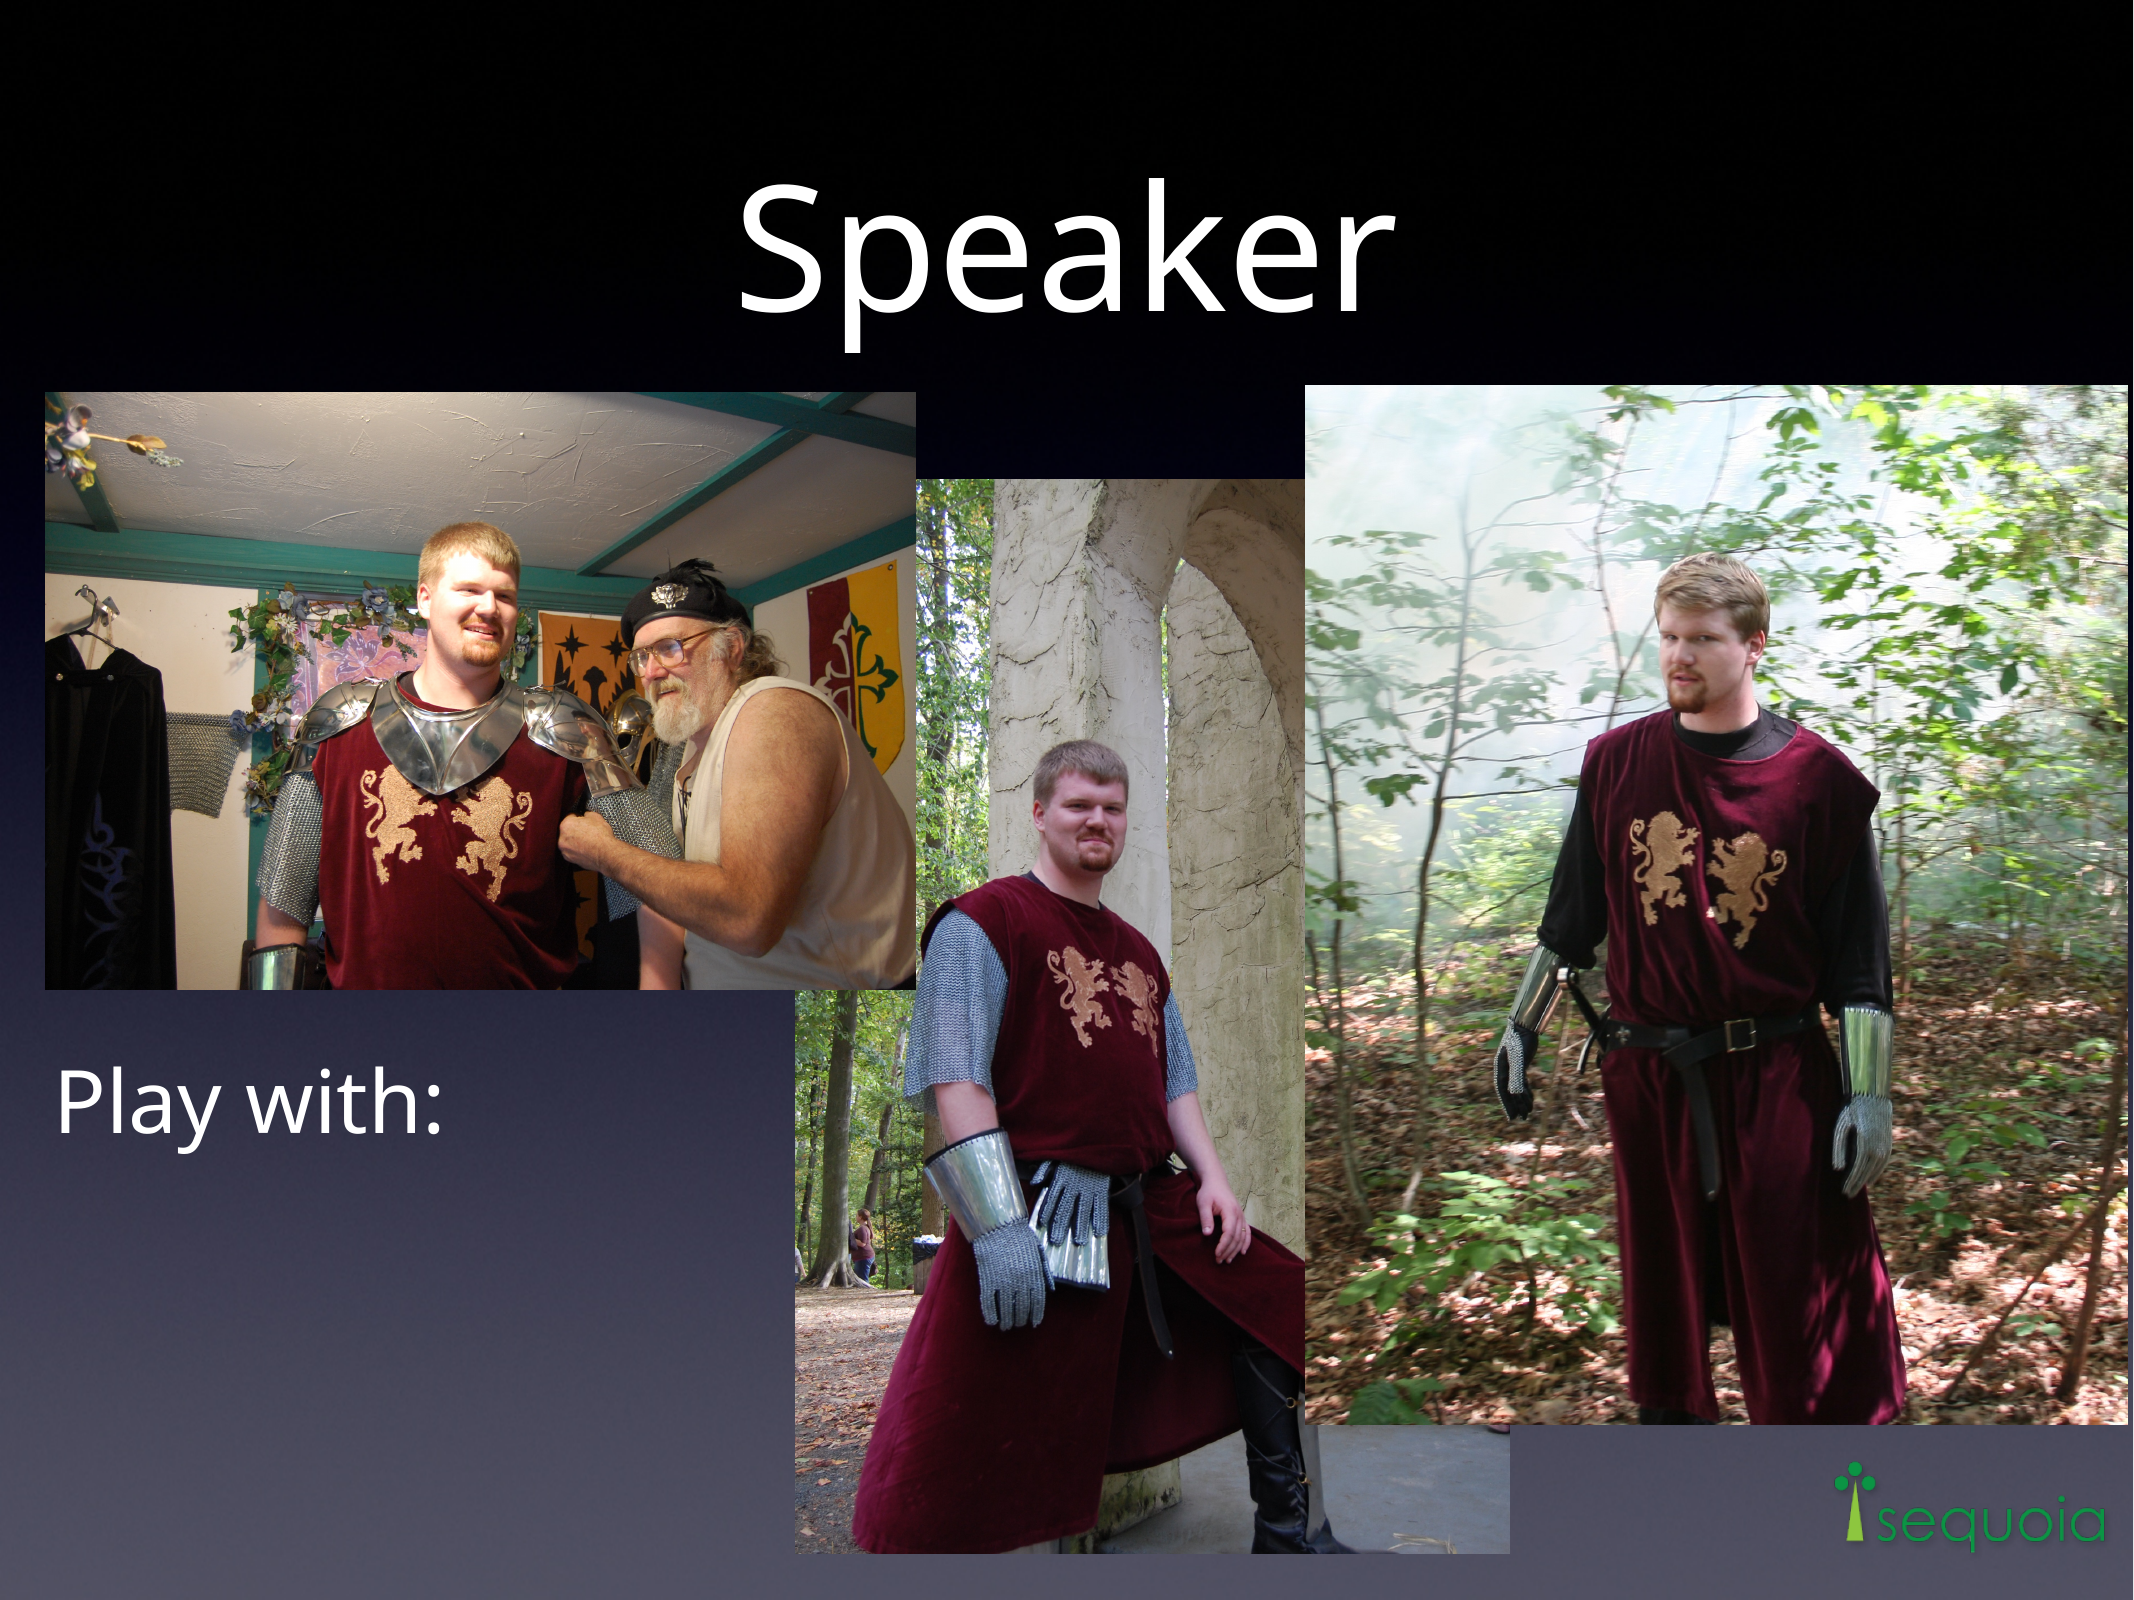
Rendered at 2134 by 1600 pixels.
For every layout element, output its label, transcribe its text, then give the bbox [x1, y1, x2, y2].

subtitle Play with: [53, 991, 1771, 1568]
picture [0, 0, 2134, 1600]
title Speaker [208, 41, 1925, 442]
